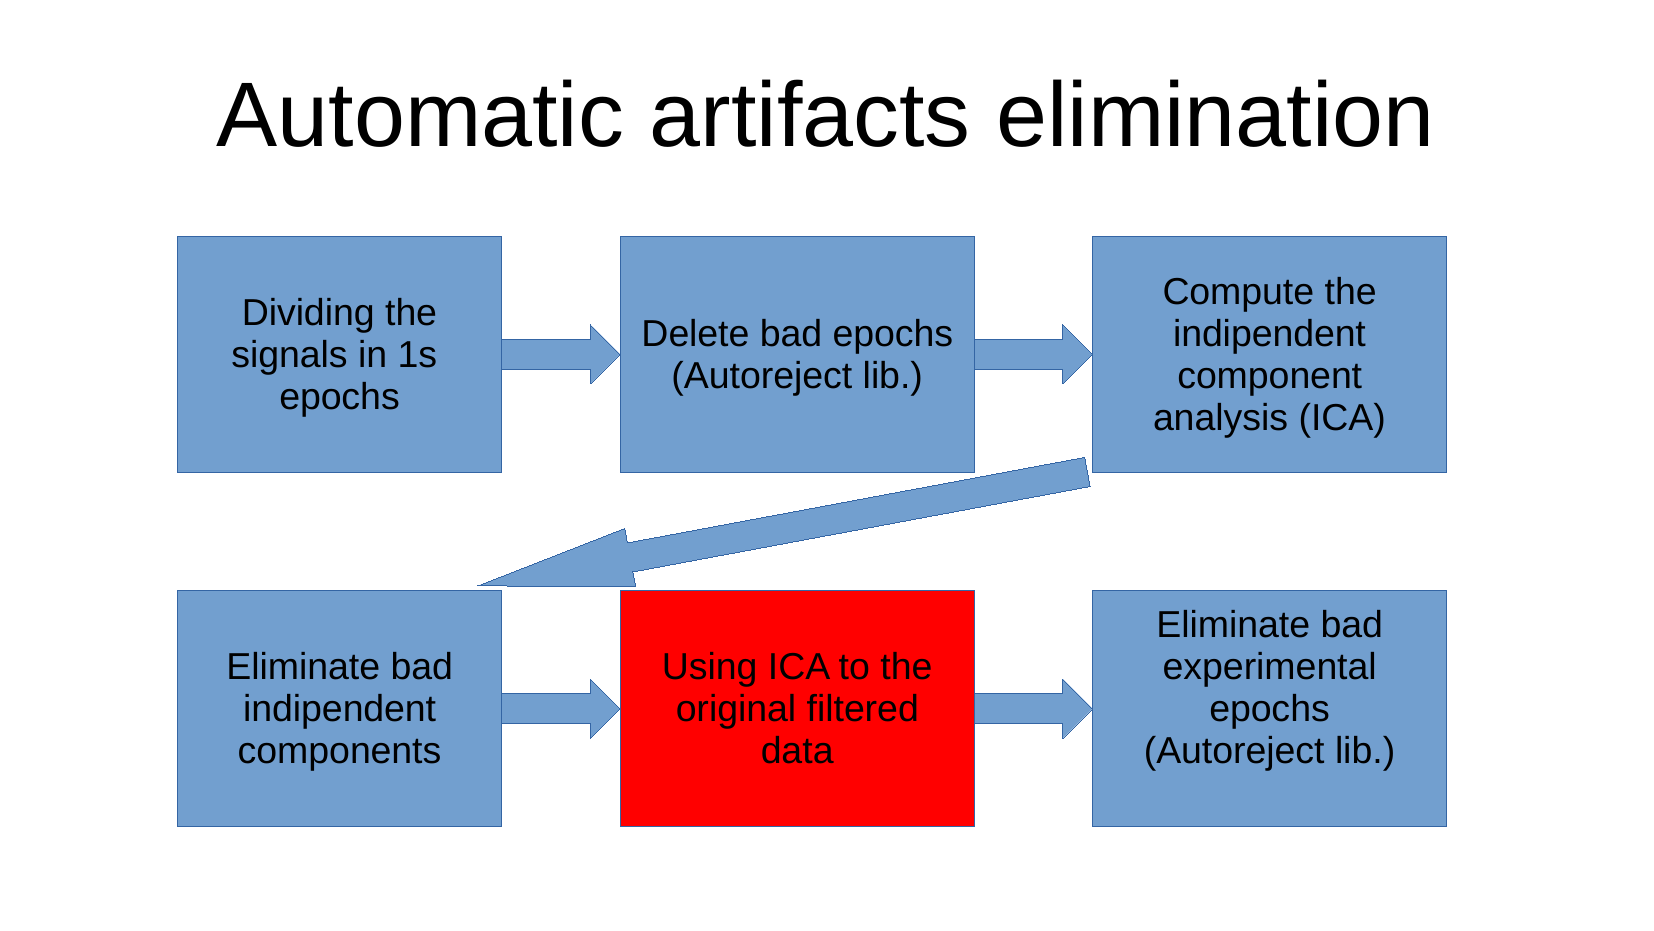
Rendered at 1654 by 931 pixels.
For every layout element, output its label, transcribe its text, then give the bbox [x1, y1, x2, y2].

text_box Delete bad epochs (Autoreject lib.) [620, 236, 975, 473]
text_box [477, 457, 1091, 587]
text_box [974, 679, 1093, 739]
text_box [974, 324, 1093, 384]
text_box Eliminate bad experimental epochs (Autoreject lib.) [1092, 590, 1447, 827]
text_box Using ICA to the original filtered data [620, 590, 975, 827]
text_box Dividing the signals in 1s epochs [177, 236, 502, 473]
text_box [501, 324, 621, 384]
text_box Eliminate bad indipendent components [177, 590, 502, 827]
title Automatic artifacts elimination [82, 37, 1571, 193]
text_box Compute the indipendent component analysis (ICA) [1092, 236, 1447, 473]
text_box [501, 679, 621, 739]
